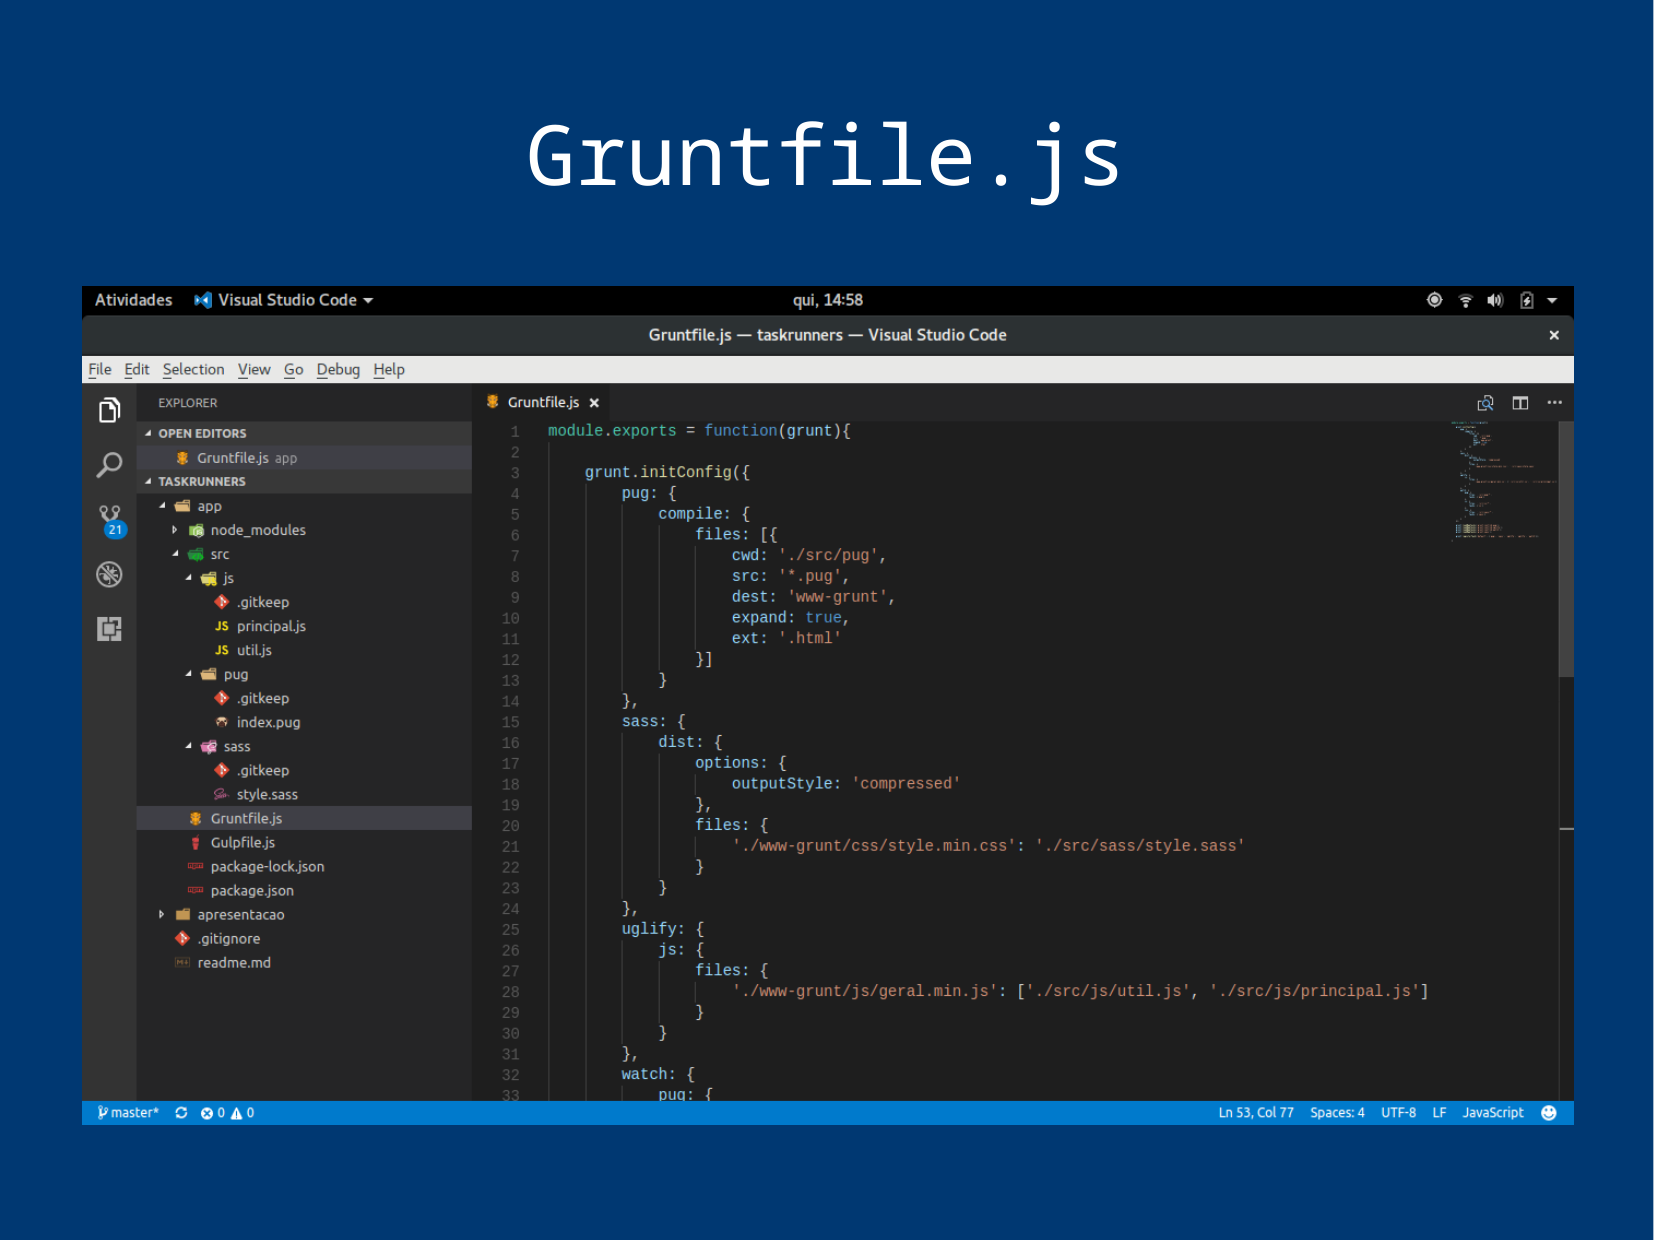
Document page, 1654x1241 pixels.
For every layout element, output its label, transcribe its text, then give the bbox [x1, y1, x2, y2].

title Gruntfile.js [82, 49, 1571, 257]
picture [82, 286, 1574, 1126]
